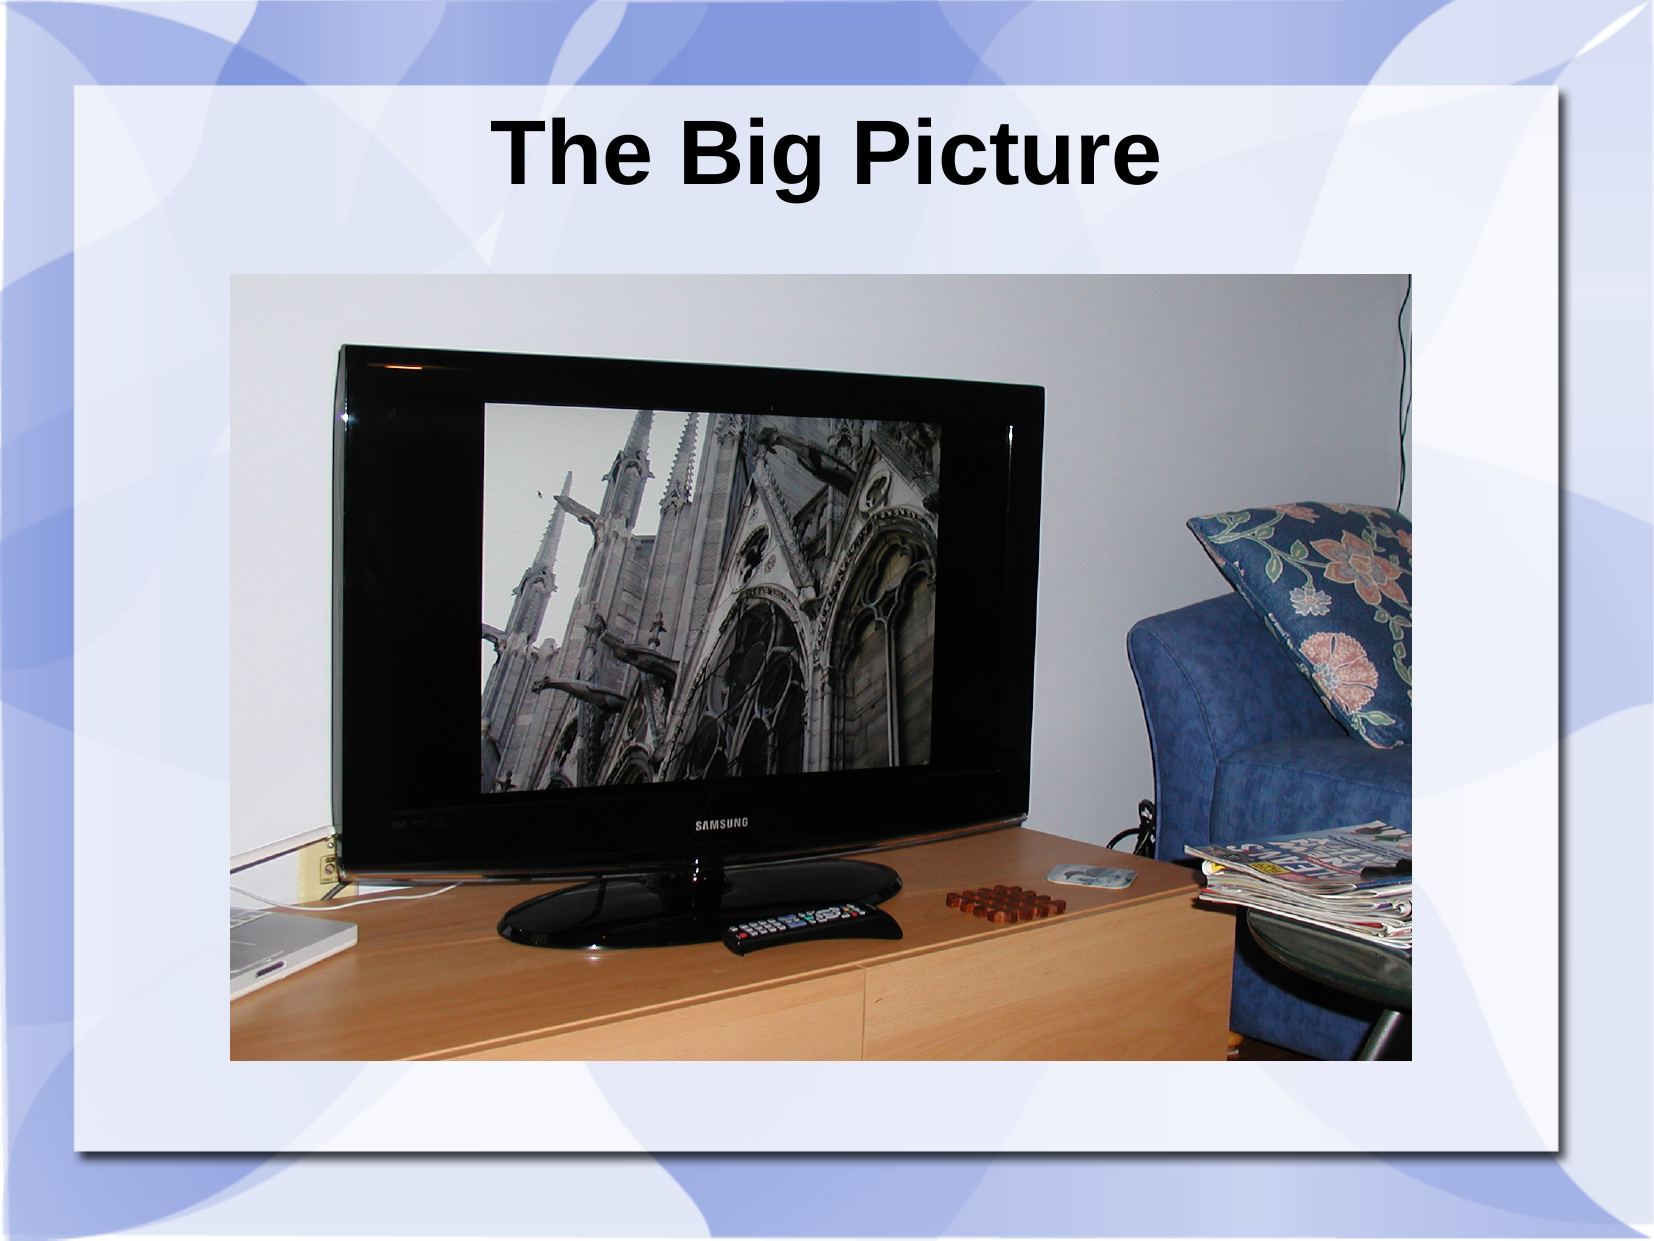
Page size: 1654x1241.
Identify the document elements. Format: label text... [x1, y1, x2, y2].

title The Big Picture [82, 101, 1571, 205]
picture [0, 0, 1654, 1241]
